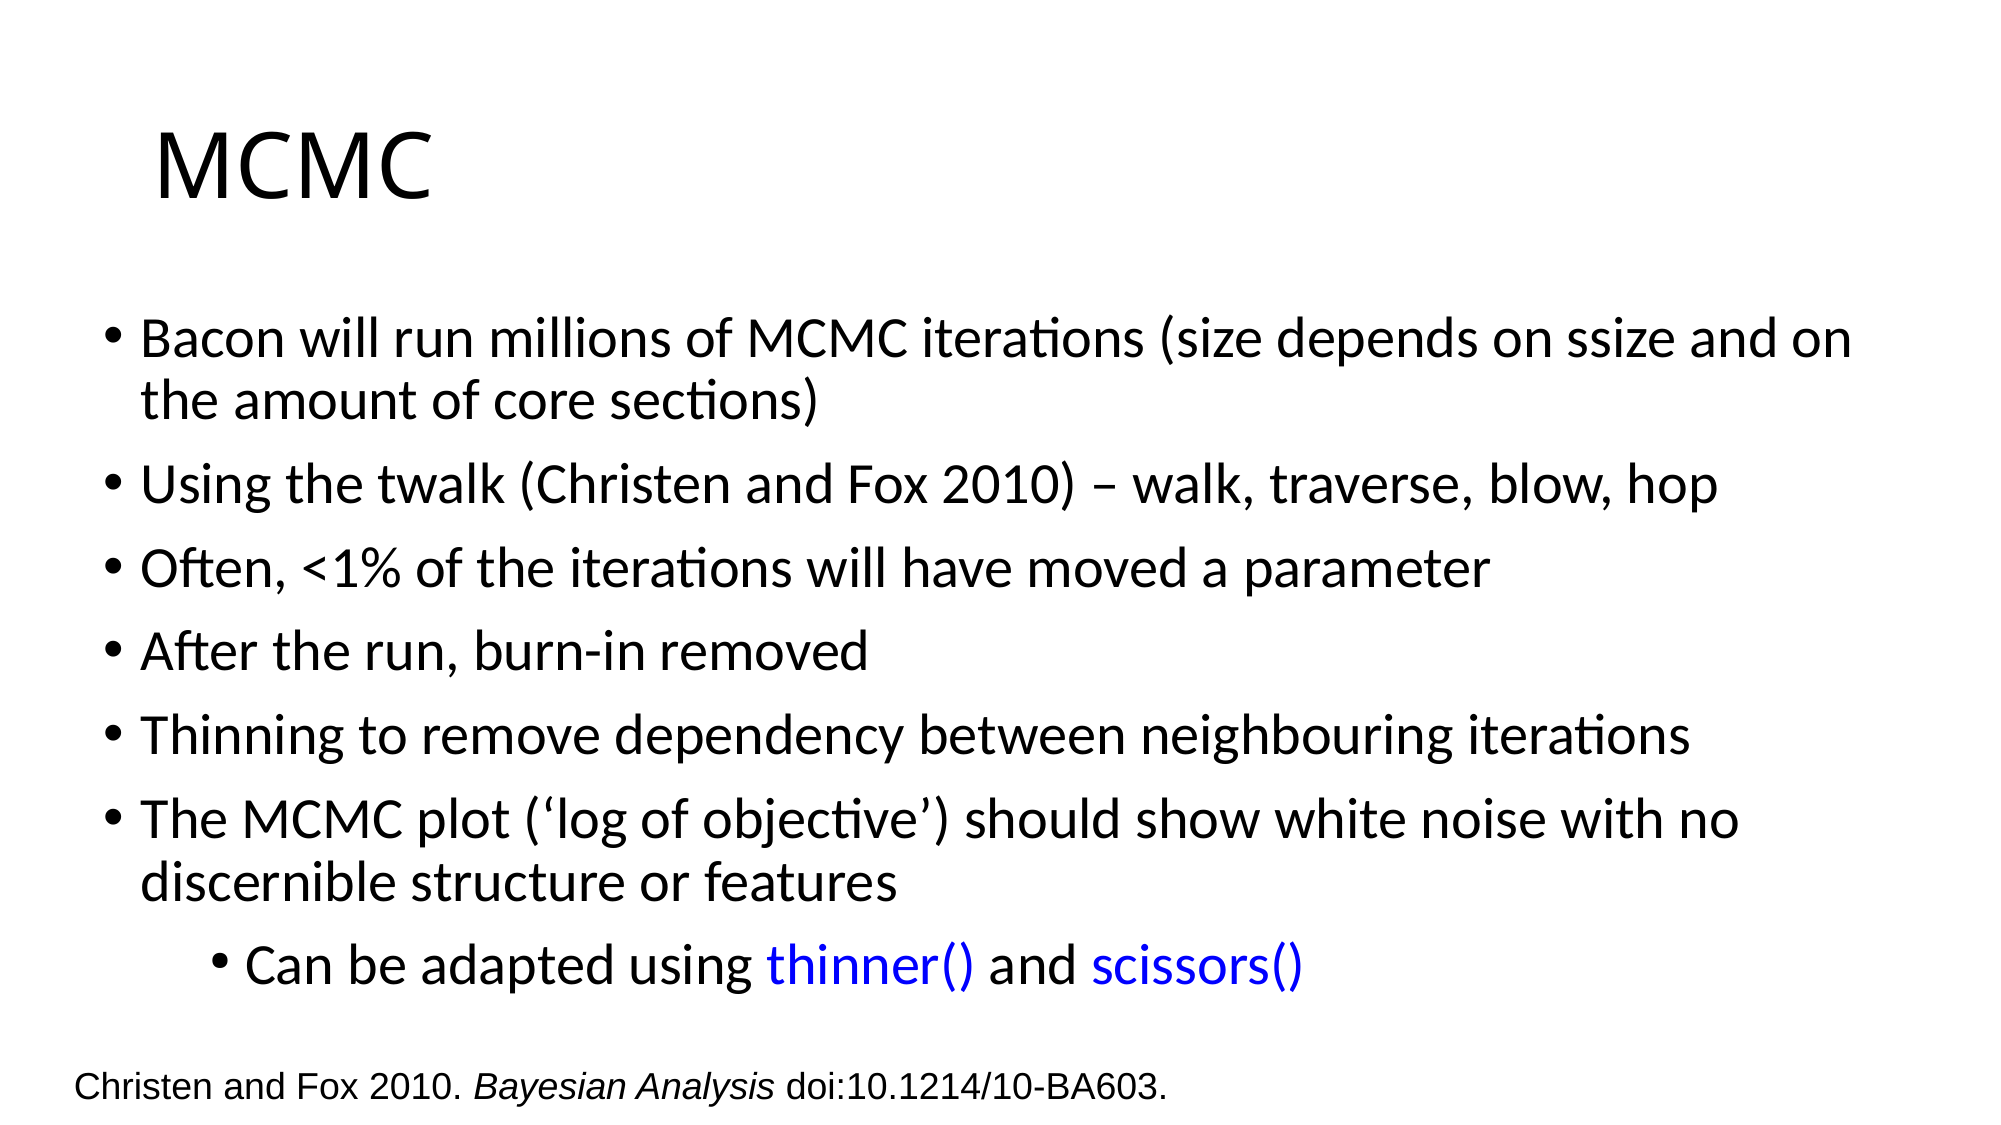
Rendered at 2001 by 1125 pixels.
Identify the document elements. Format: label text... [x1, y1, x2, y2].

text_box MCMC [137, 59, 1863, 278]
text_box Bacon will run millions of MCMC iterations (size depends on ssize and on the amount of core sections) Using the twalk (Christen and Fox 2010) – walk, traverse, blow, hop Often, <1% of the iterations will have moved a parameter After the run, burn-in removed Thinning to remove dependency between neighbouring iterations The MCMC plot (‘log of objective’) should show white noise with no discernible structure or features Can be adapted using thinner() and scissors() [88, 299, 1949, 1014]
text_box Christen and Fox 2010. Bayesian Analysis doi:10.1214/10-BA603. [59, 1058, 1184, 1116]
